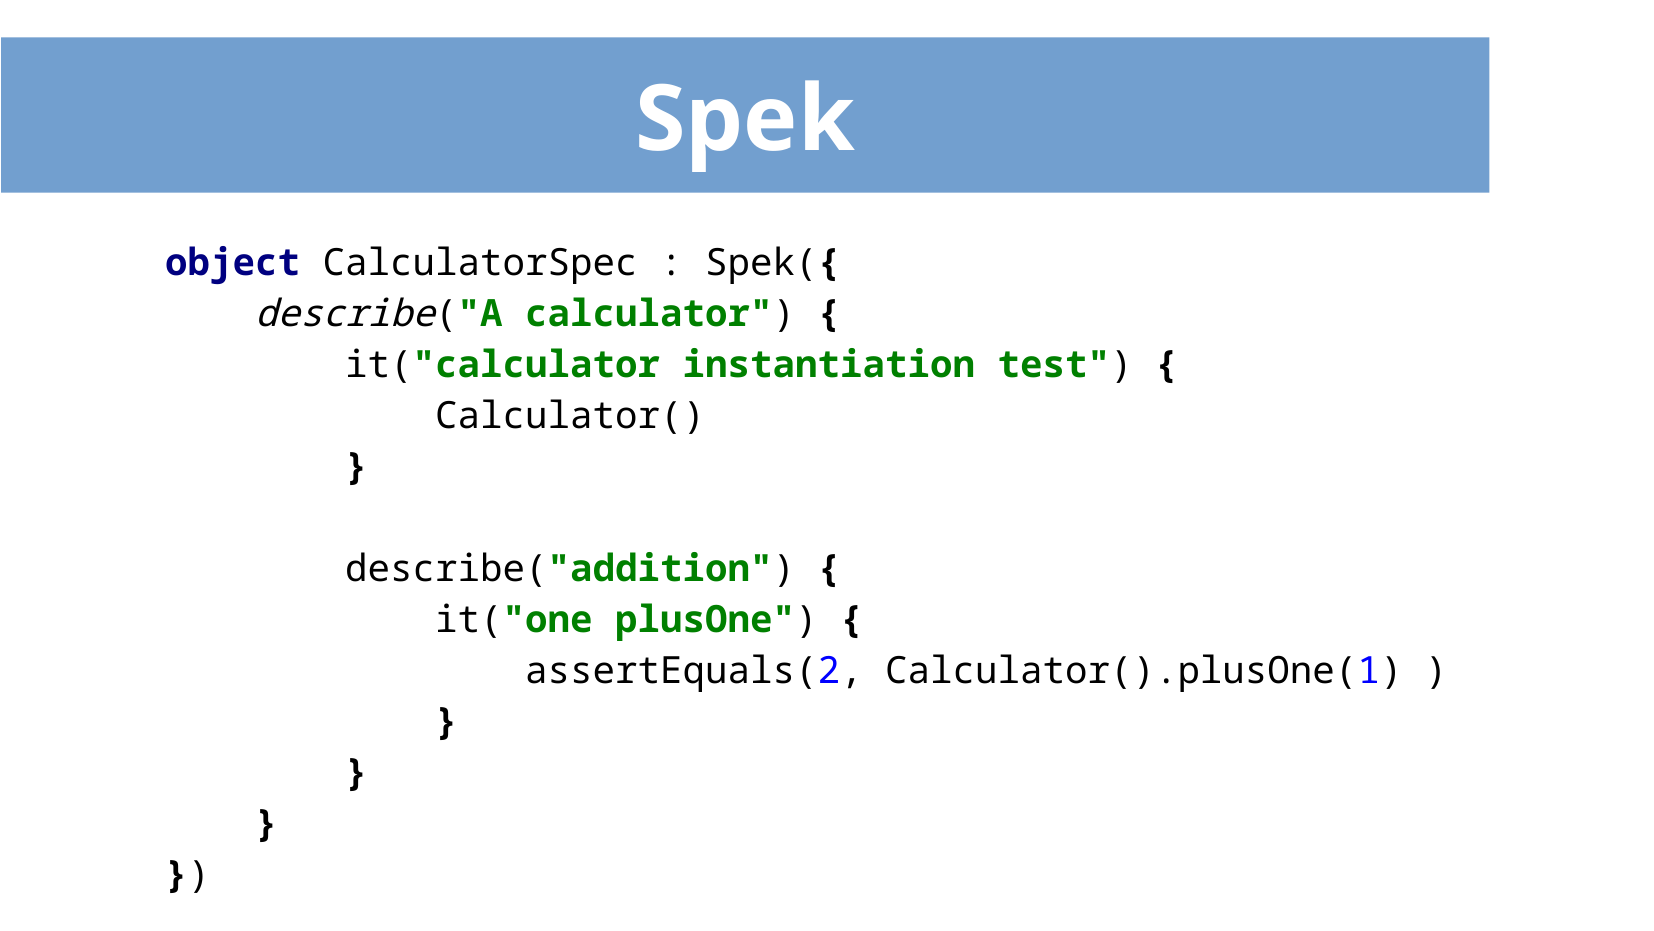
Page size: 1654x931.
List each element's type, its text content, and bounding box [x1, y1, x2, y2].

list object CalculatorSpec : Spek({ describe("A calculator") { it("calculator instantiation test") { Calculator() } describe("addition") { it("one plusOne") { assertEquals(2, Calculator().plusOne(1) ) } } } }) [165, 235, 1493, 903]
title Spek [1, 37, 1490, 193]
